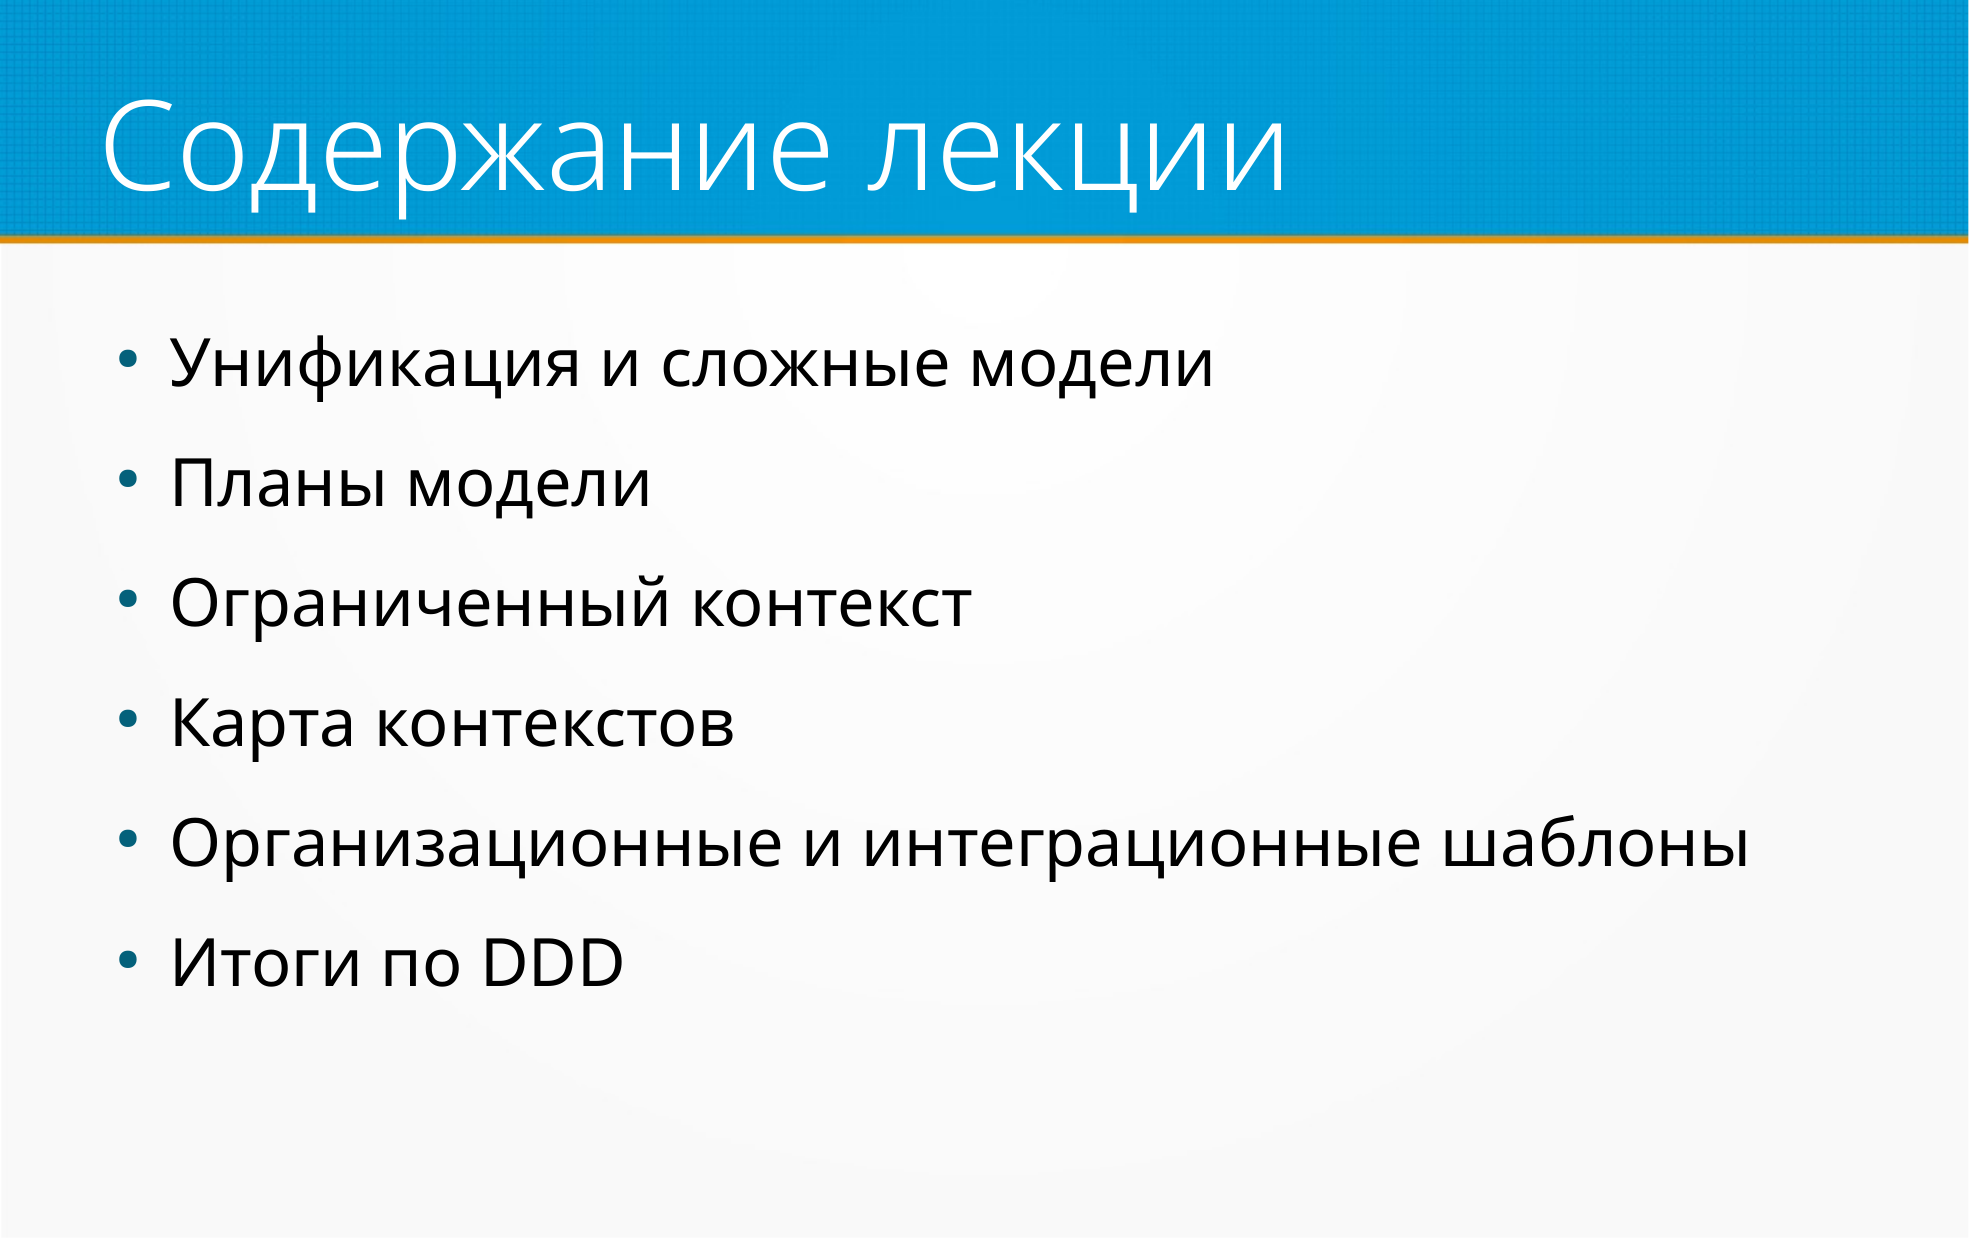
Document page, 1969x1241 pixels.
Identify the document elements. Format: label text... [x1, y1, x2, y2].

picture [0, 233, 1969, 1241]
title Содержание лекции [98, 19, 1870, 227]
list Унификация и сложные модели Планы модели Ограниченный контекст Карта контекстов Организационные и интеграционные шаблоны Итоги по DDD [98, 315, 1861, 1081]
